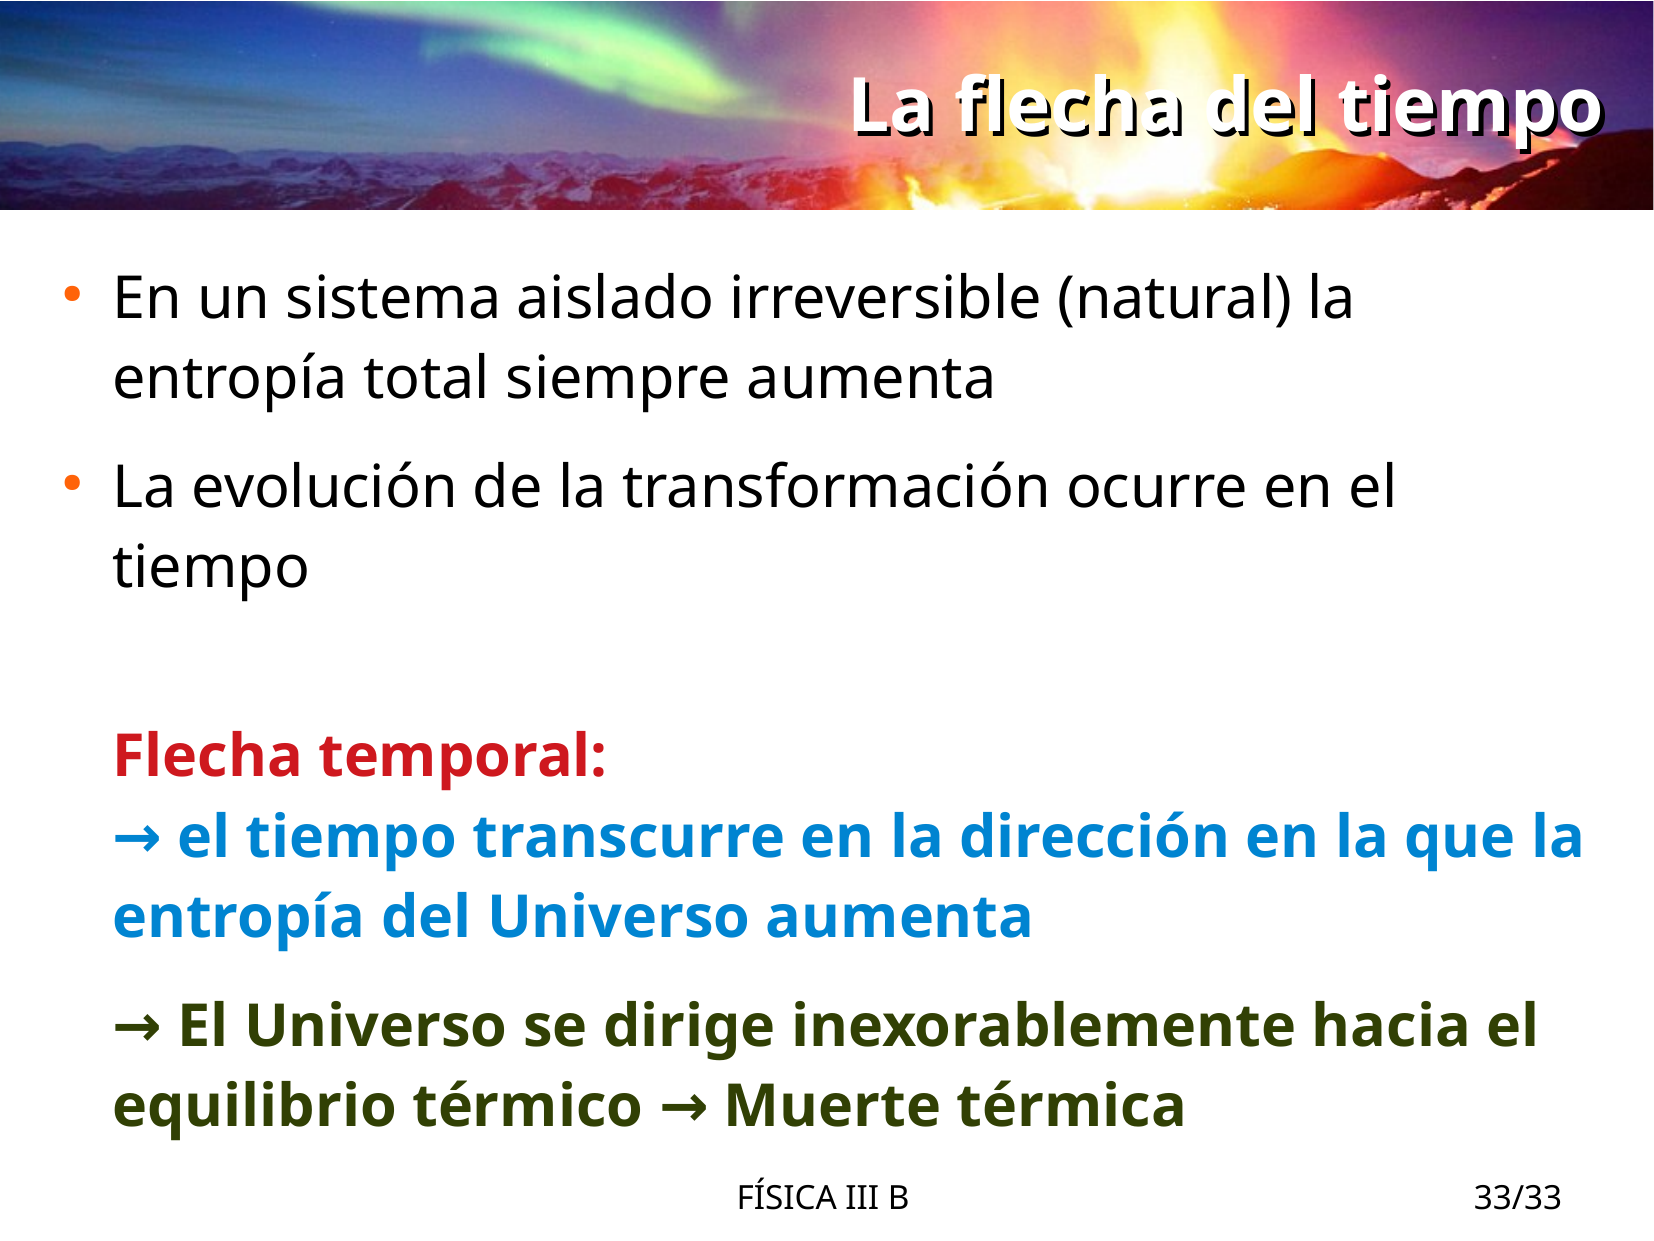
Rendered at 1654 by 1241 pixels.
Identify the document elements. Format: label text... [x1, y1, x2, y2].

title La flecha del tiempo [45, 15, 1606, 191]
list En un sistema aislado irreversible (natural) la entropía total siempre aumenta La evolución de la transformación ocurre en el tiempo Flecha temporal: → el tiempo transcurre en la dirección en la que la entropía del Universo aumenta → El Universo se dirige inexorablemente hacia el equilibrio térmico → Muerte térmica [45, 255, 1606, 1156]
picture [0, 1, 1654, 210]
